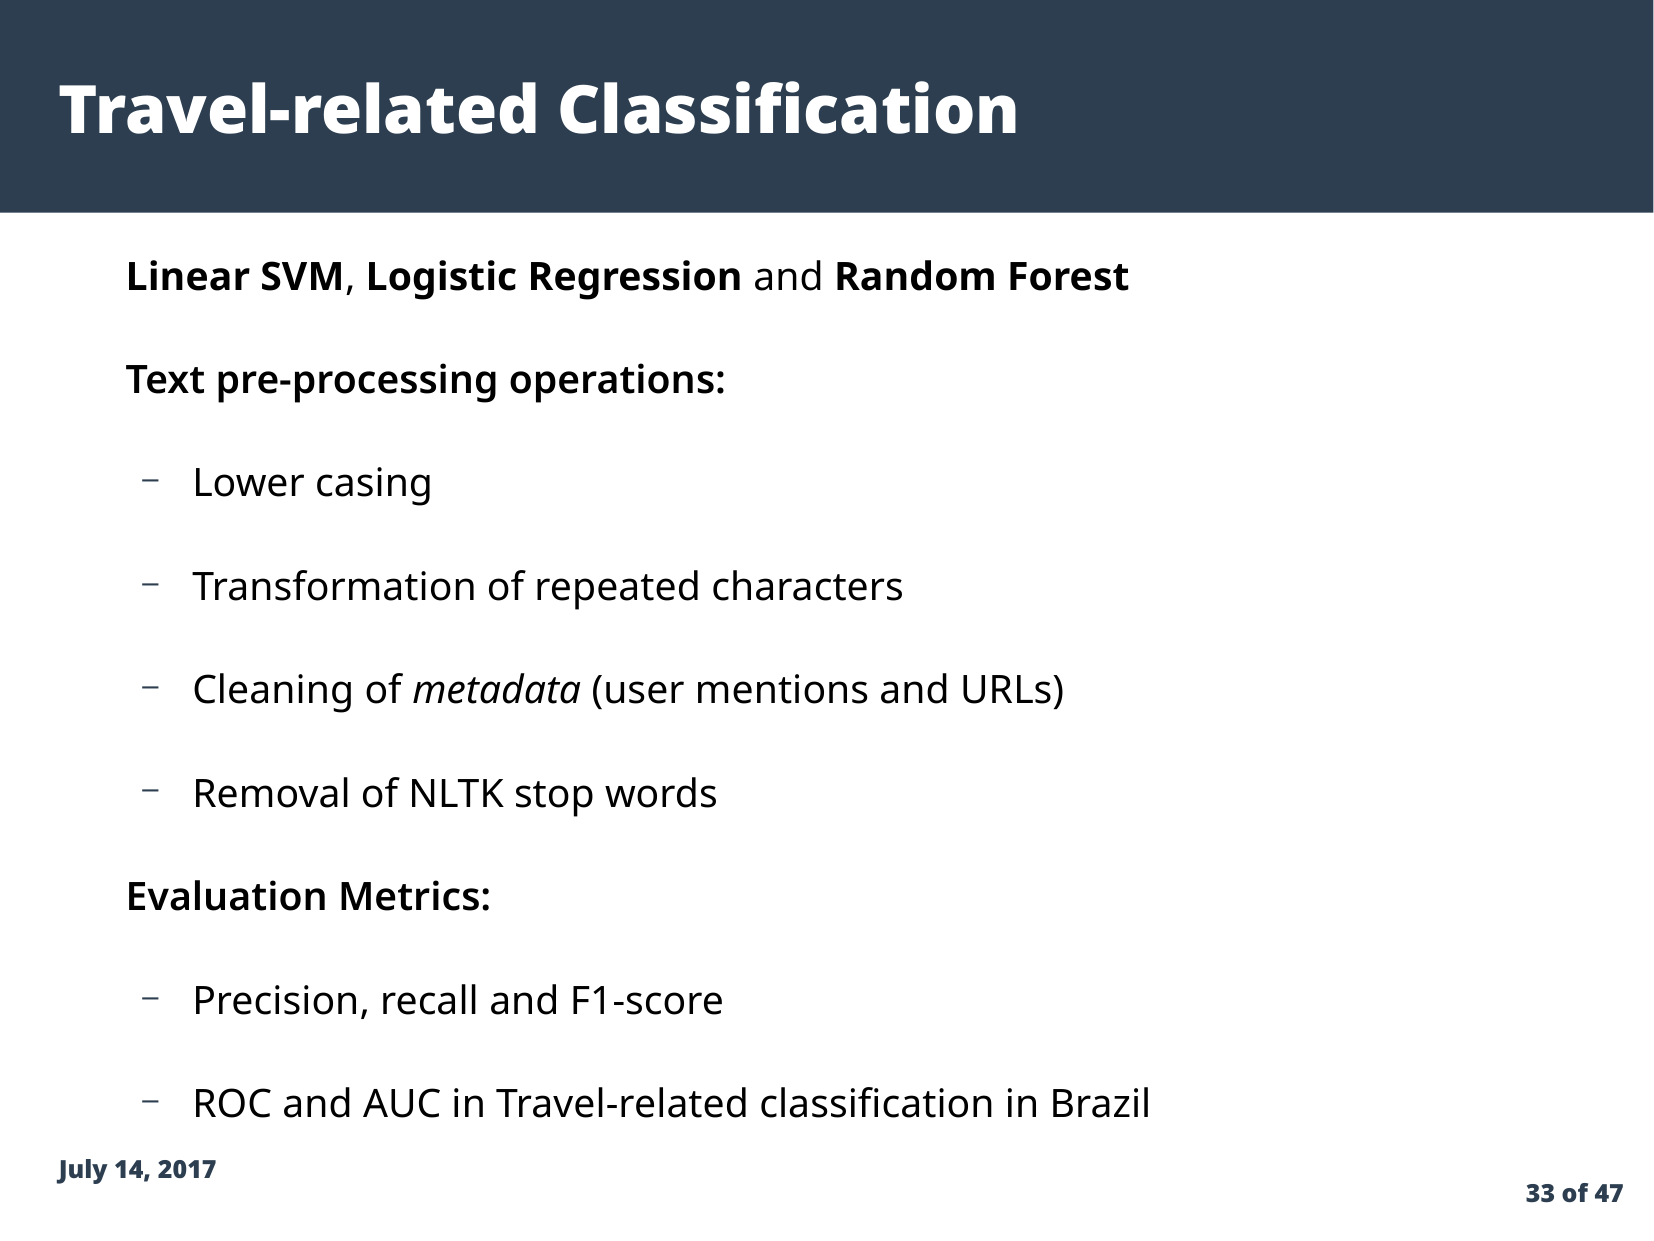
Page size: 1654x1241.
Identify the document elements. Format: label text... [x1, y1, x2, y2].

list Linear SVM, Logistic Regression and Random Forest Text pre-processing operations: Lower casing Transformation of repeated characters Cleaning of metadata (user mentions and URLs) Removal of NLTK stop words Evaluation Metrics: Precision, recall and F1-score ROC and AUC in Travel-related classification in Brazil [59, 248, 1583, 1140]
title Travel-related Classification [59, 29, 1595, 187]
